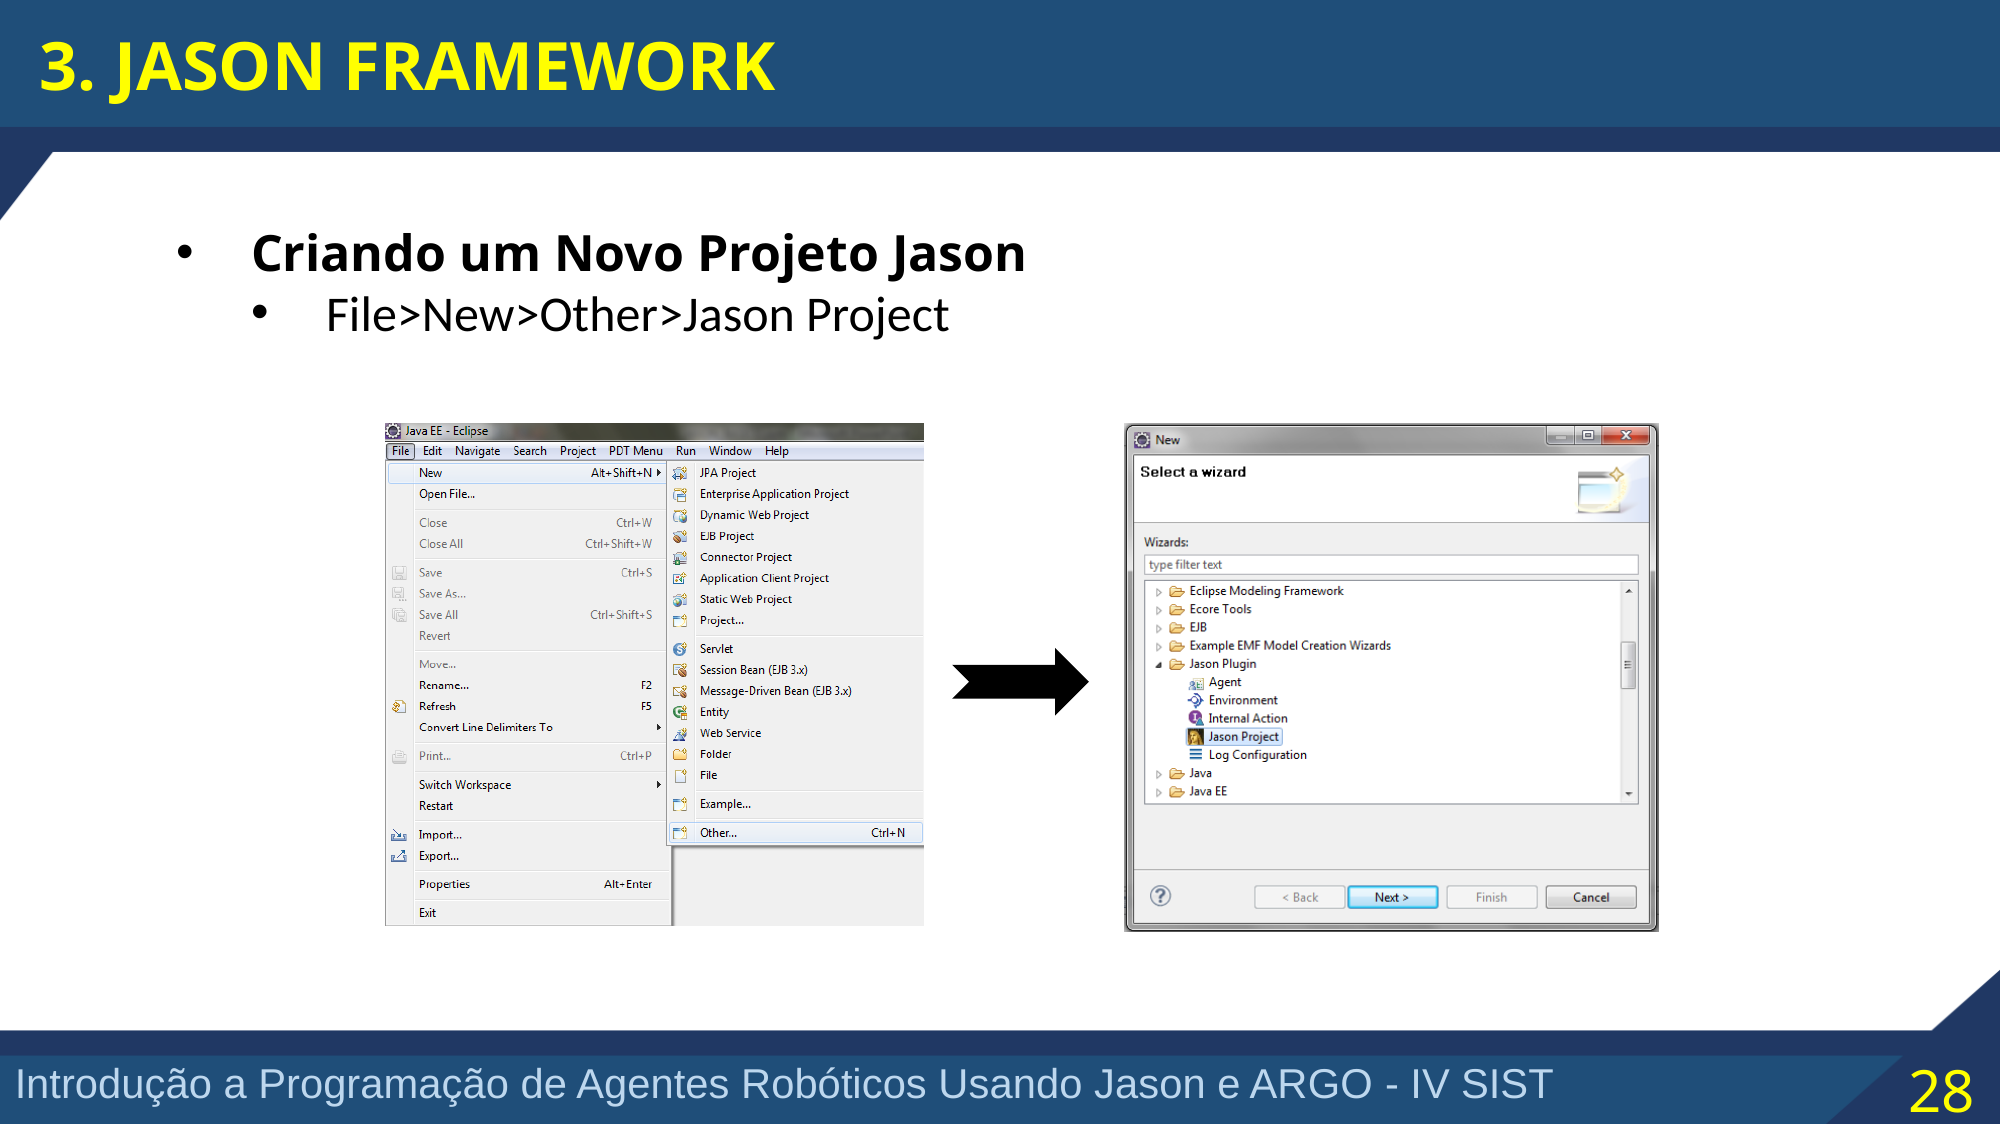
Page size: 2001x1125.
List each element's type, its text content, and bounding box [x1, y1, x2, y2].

text_box 3. JASON FRAMEWORK [24, 16, 2000, 112]
text_box [952, 647, 1089, 716]
text_box [0, 0, 2000, 127]
text_box Criando um Novo Projeto Jason File>New>Other>Jason Project [161, 214, 1437, 410]
picture [0, 127, 2000, 1124]
